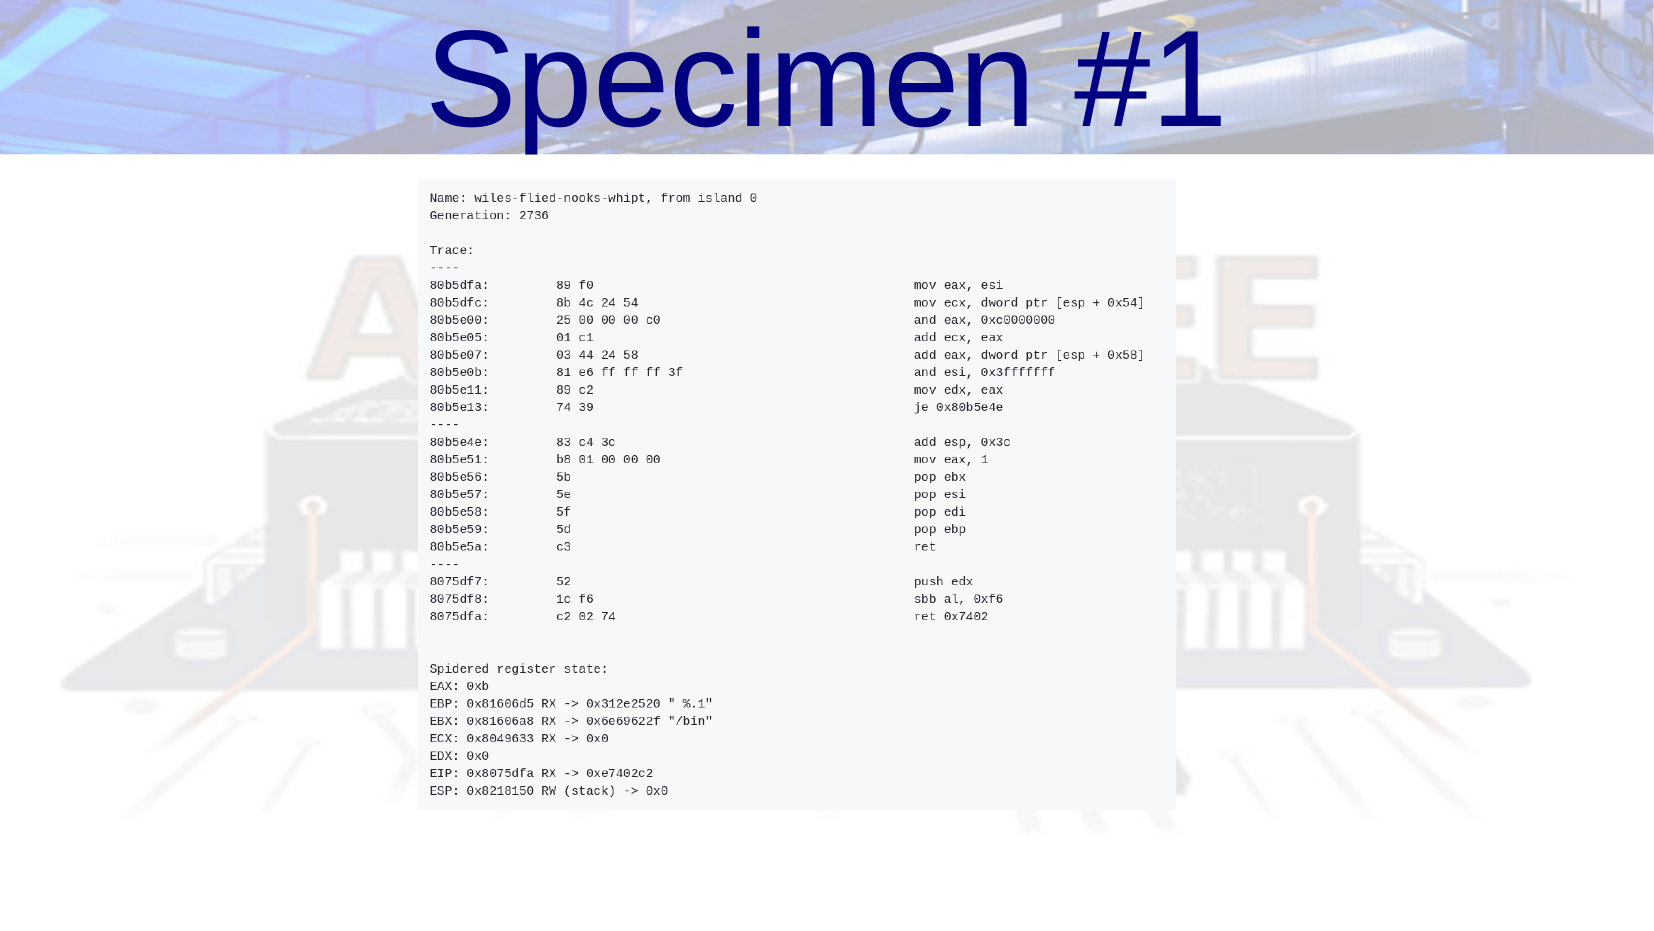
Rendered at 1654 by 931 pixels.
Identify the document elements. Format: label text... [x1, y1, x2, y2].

title Specimen #1 [82, 37, 1571, 121]
picture [0, 0, 1654, 931]
